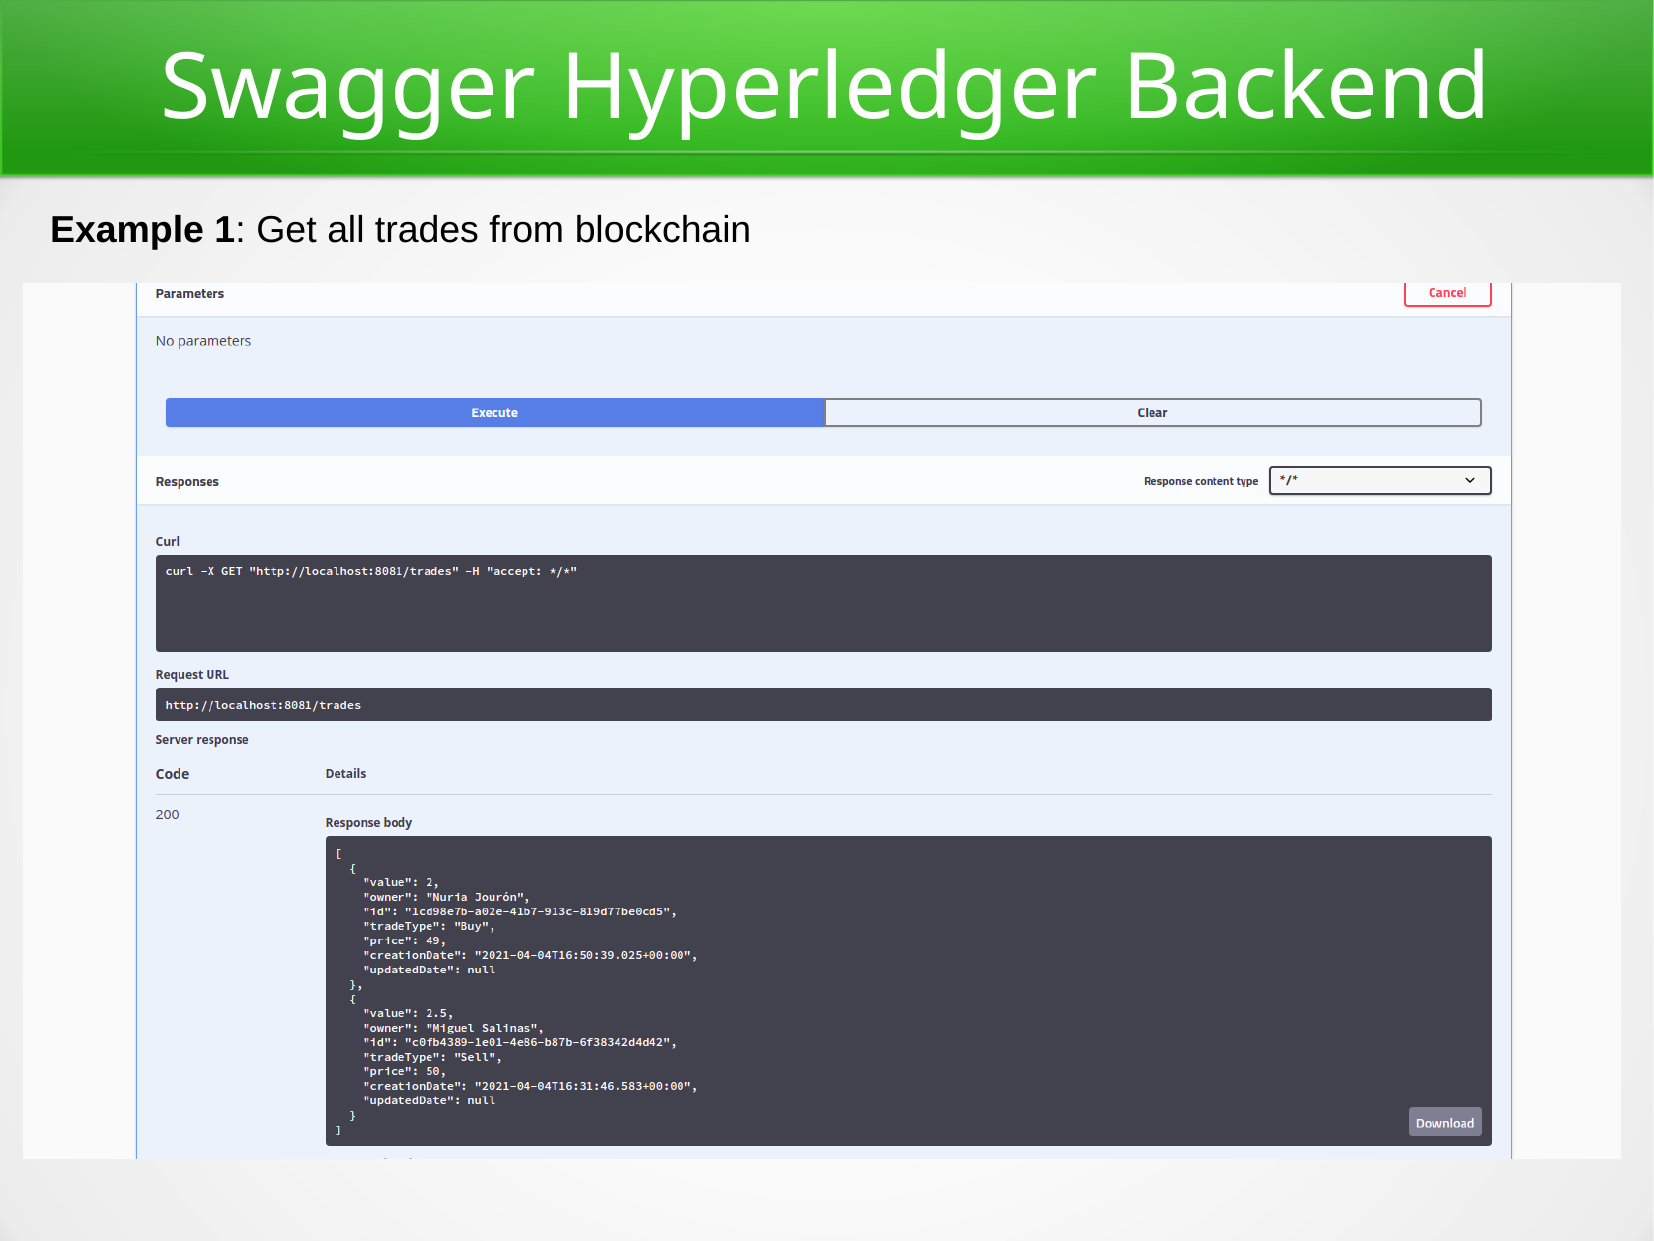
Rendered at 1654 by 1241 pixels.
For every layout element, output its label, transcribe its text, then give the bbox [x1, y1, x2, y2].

title Swagger Hyperledger Backend [82, 11, 1571, 154]
text_box Example 1: Get all trades from blockchain [35, 200, 1619, 283]
picture [0, 0, 1654, 1241]
